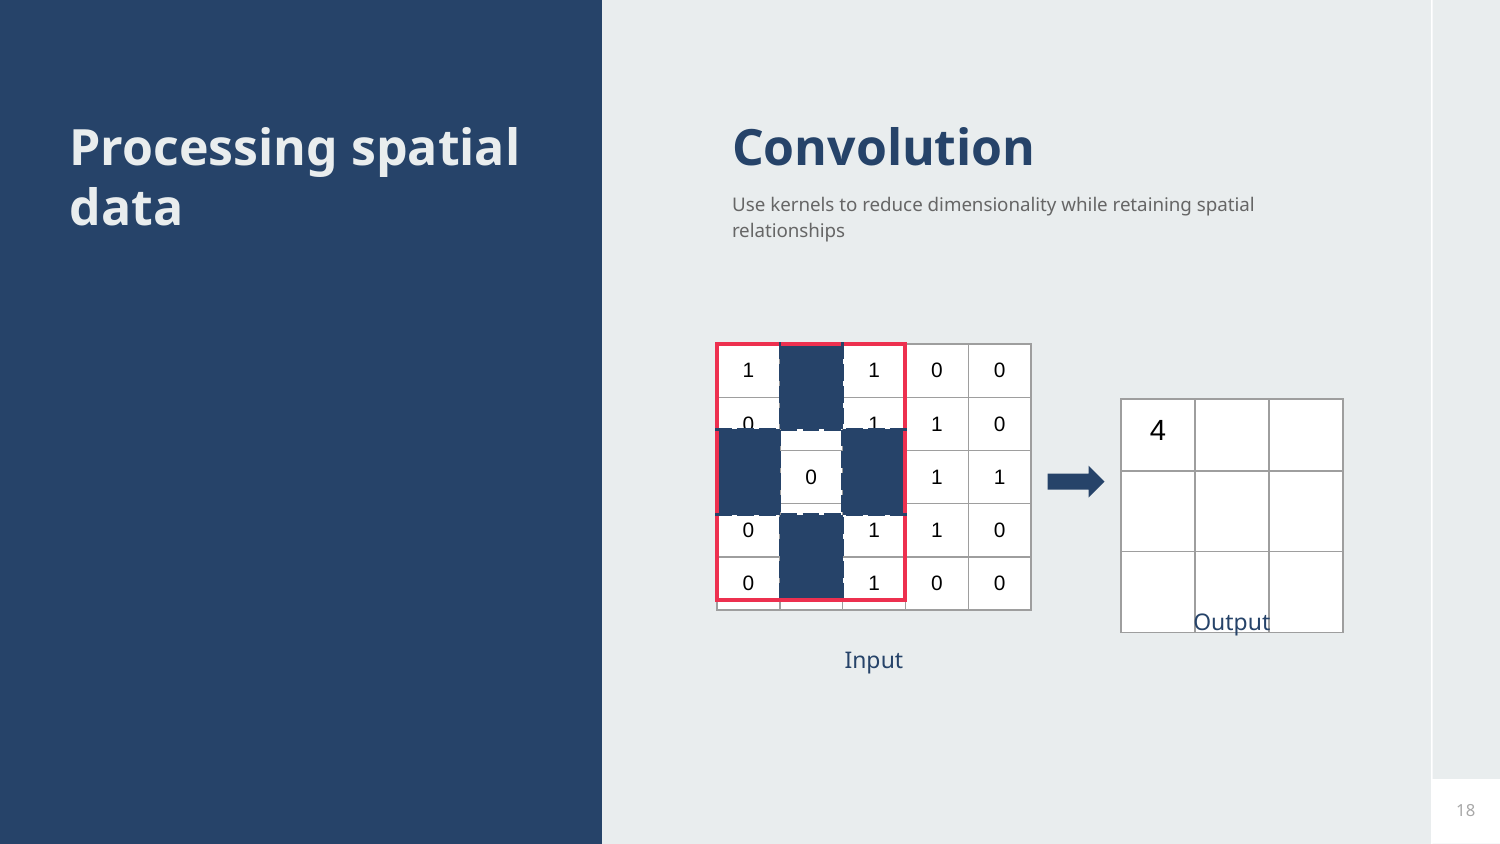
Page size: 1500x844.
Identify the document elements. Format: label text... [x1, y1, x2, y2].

table_header [1270, 400, 1342, 470]
table_cell 1 [907, 451, 968, 503]
table_cell 1 [969, 451, 1030, 503]
table_cell [1122, 472, 1194, 551]
table_cell [780, 429, 843, 515]
table_header [1196, 400, 1268, 470]
list Use kernels to reduce dimensionality while retaining spatial relationships [717, 194, 1313, 256]
title Processing spatial data [54, 99, 582, 703]
table_cell 0 [906, 558, 968, 609]
table_cell [719, 515, 780, 598]
text_box [1047, 465, 1105, 498]
table_header 0 [969, 345, 1030, 397]
subtitle Input [717, 626, 1032, 682]
table_header [780, 346, 843, 429]
table_cell 1 [843, 602, 905, 609]
title Convolution [717, 99, 1367, 194]
table_header [843, 346, 903, 429]
table_cell [843, 429, 903, 515]
table_cell [1270, 472, 1342, 551]
table_header 4 [1122, 400, 1194, 470]
table_cell [1270, 552, 1342, 588]
table_cell 0 [969, 504, 1030, 556]
table_cell [719, 429, 780, 515]
table_cell [1196, 552, 1268, 588]
table_cell 1 [907, 398, 968, 450]
table_cell [1122, 552, 1194, 588]
table_header [719, 346, 780, 429]
table_cell 1 [907, 504, 968, 556]
table_cell 0 [718, 602, 779, 609]
table_cell 0 [969, 558, 1030, 609]
table_cell [1196, 472, 1268, 551]
table_header 0 [907, 345, 968, 397]
subtitle Output [1120, 588, 1344, 644]
table_cell 0 [969, 398, 1030, 450]
table_cell [780, 515, 843, 598]
table_cell [843, 515, 903, 598]
slide_number <number> [1400, 779, 1491, 844]
table_cell 1 [781, 602, 842, 609]
